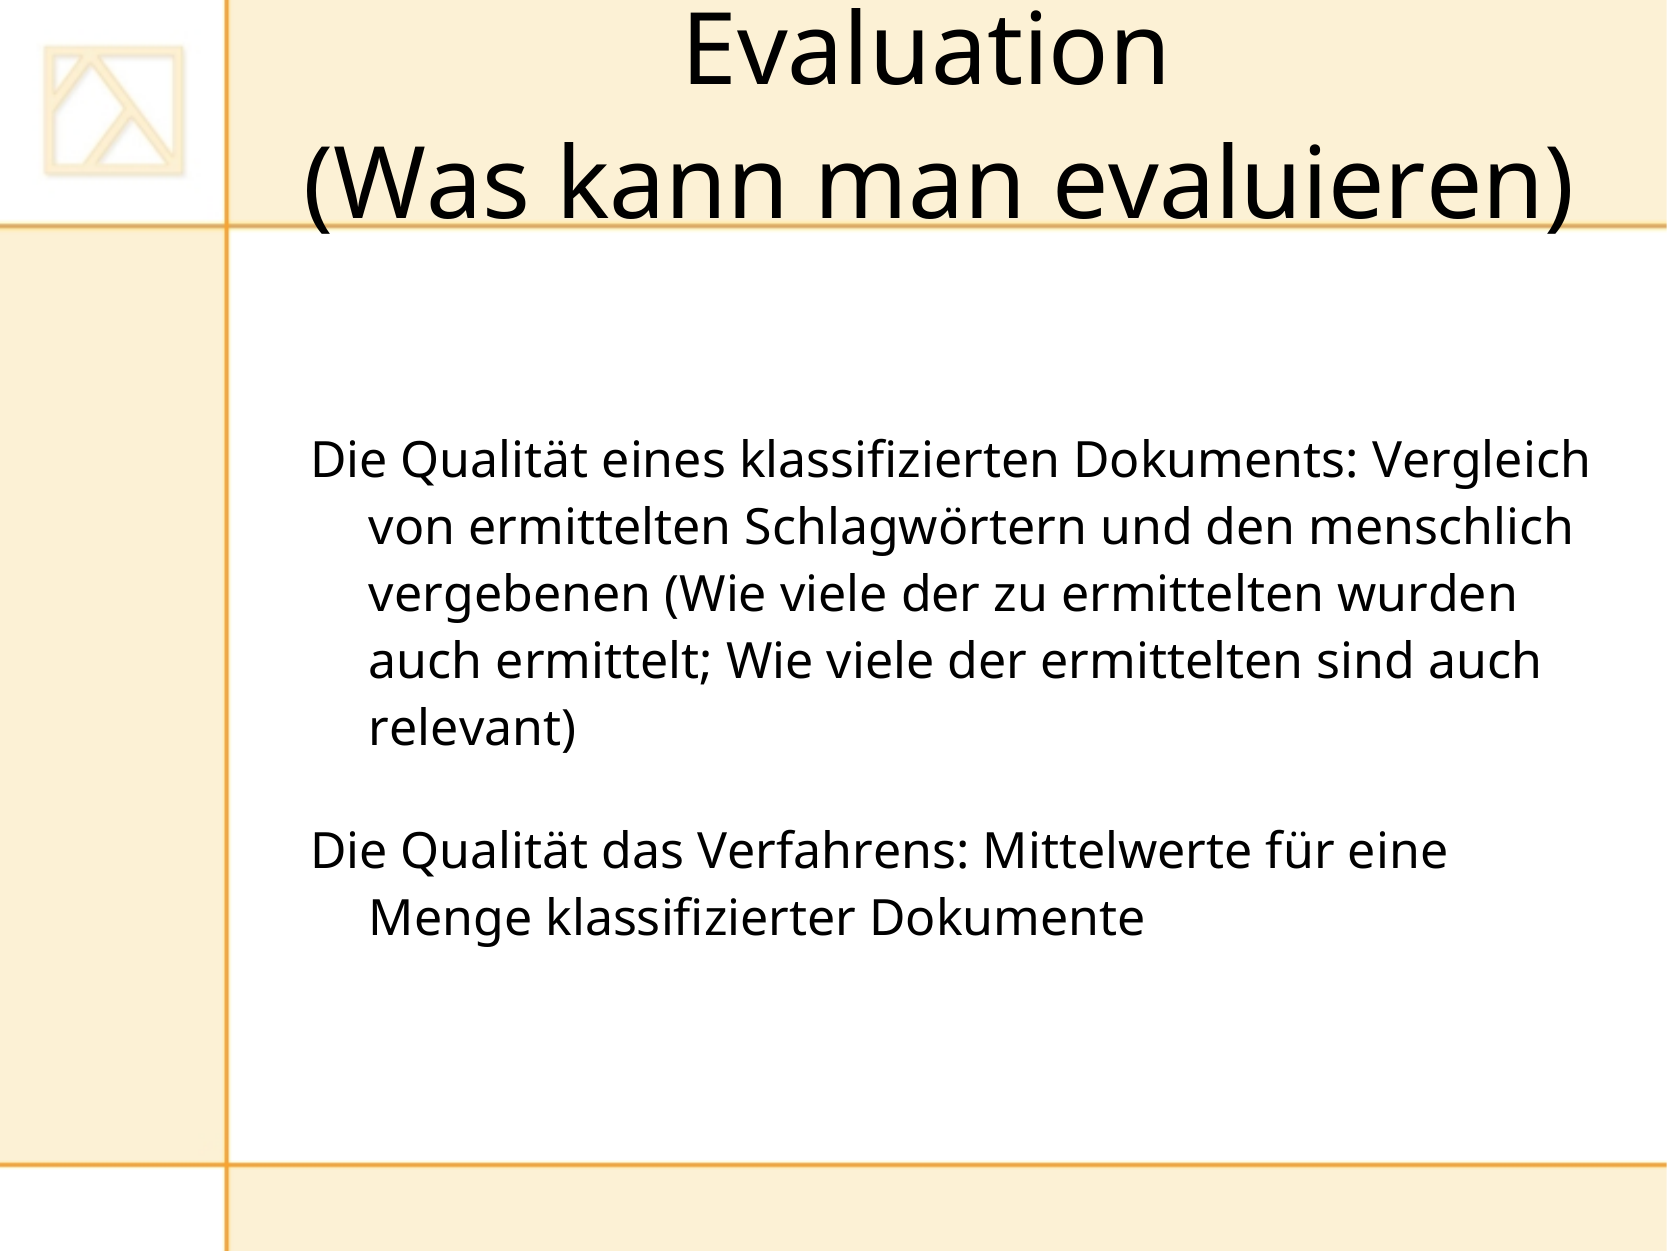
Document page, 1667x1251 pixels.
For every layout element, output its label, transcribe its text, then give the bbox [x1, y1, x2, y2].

picture [0, 0, 1667, 1251]
list Die Qualität eines klassifizierten Dokuments: Vergleich von ermittelten Schlagwörtern und den menschlich vergebenen (Wie viele der zu ermittelten wurden auch ermittelt; Wie viele der ermittelten sind auch relevant) Die Qualität das Verfahrens: Mittelwerte für eine Menge klassifizierter Dokumente [268, 185, 1611, 1188]
title Evaluation (Was kann man evaluieren) [268, 0, 1611, 185]
